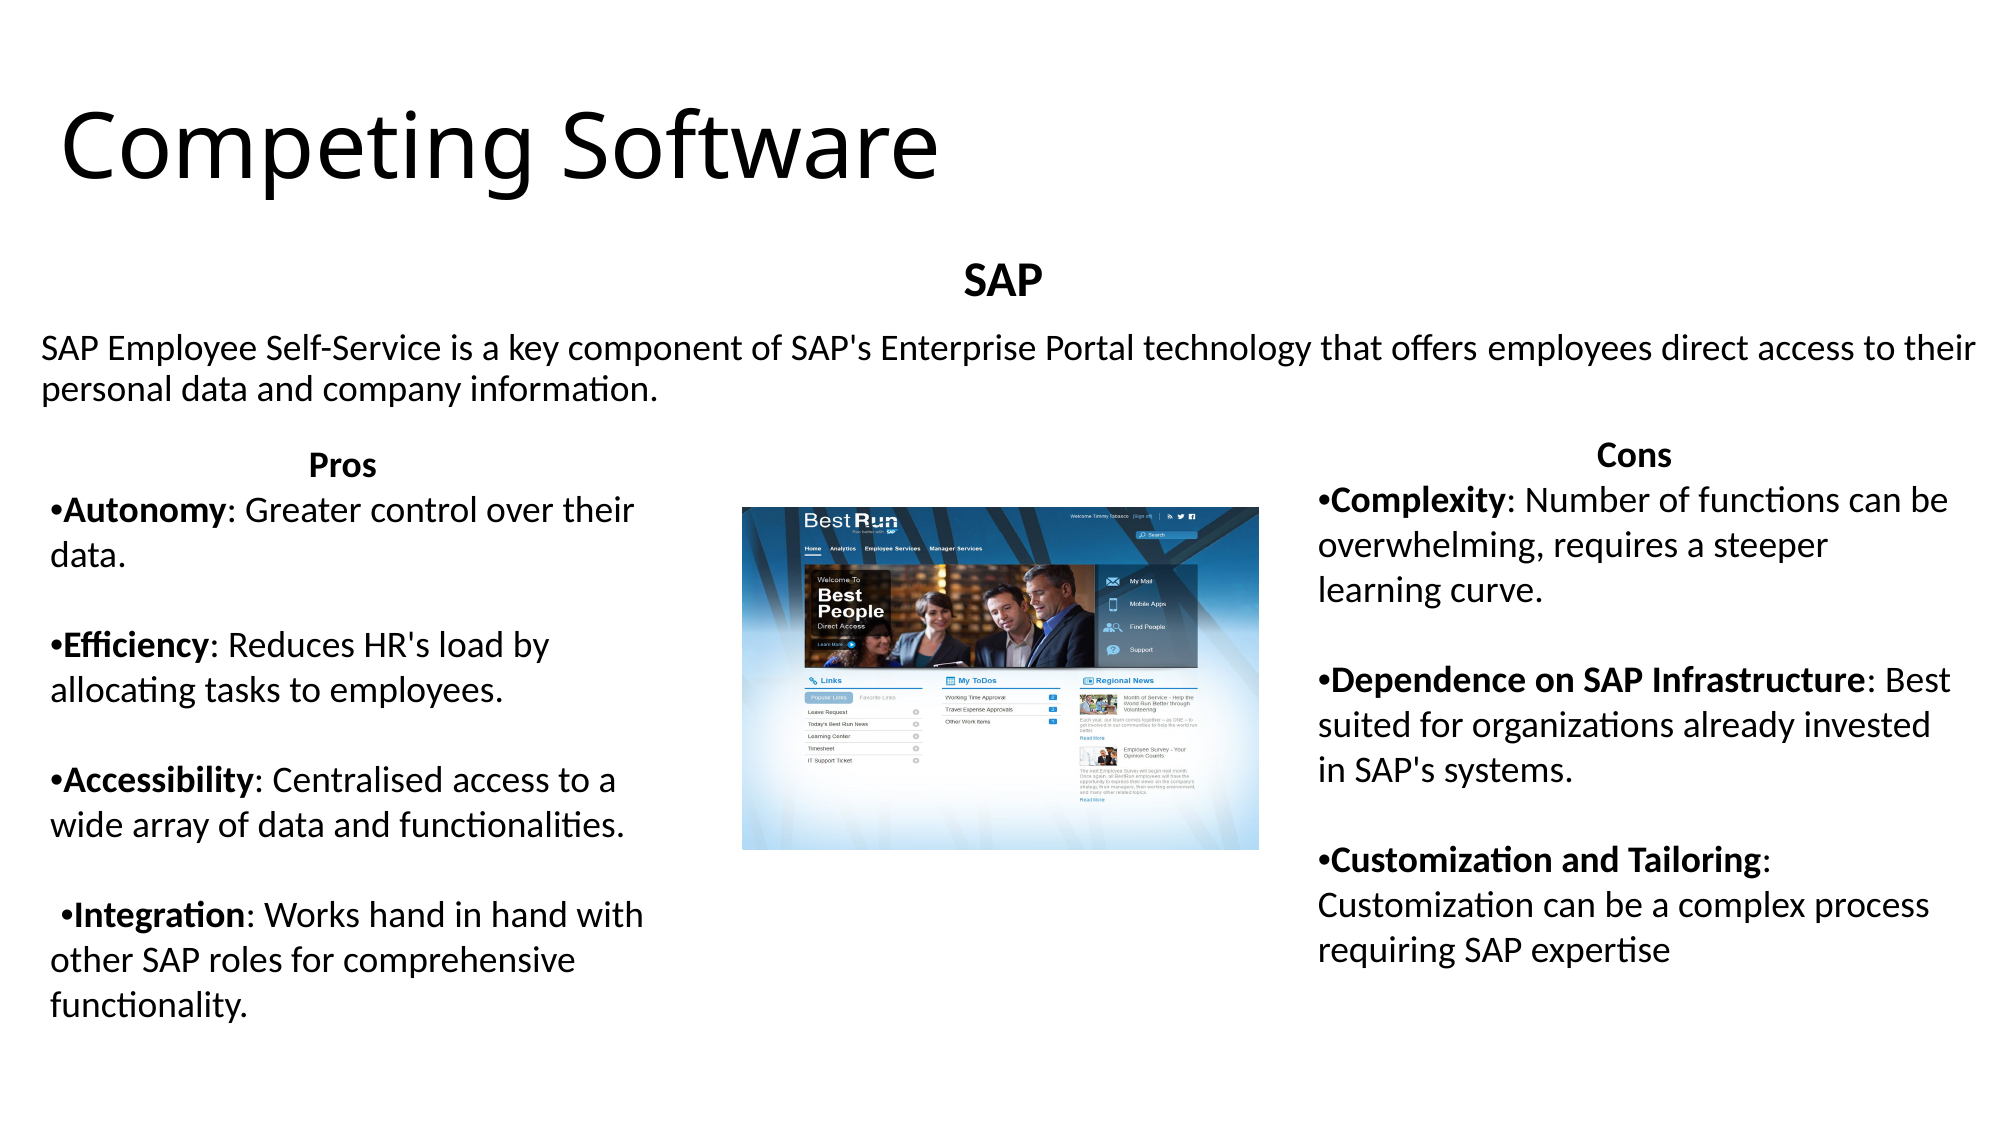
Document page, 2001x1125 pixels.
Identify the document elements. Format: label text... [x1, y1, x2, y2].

picture [742, 507, 1259, 850]
text_box Pros •Autonomy: Greater control over their data. •Efficiency: Reduces HR's load by allocating tasks to employees. •Accessibility: Centralised access to a wide array of data and functionalities. •Integration: Works hand in hand with other SAP roles for comprehensive functionality. [35, 432, 666, 1085]
text_box Cons •Complexity: Number of functions can be overwhelming, requires a steeper learning curve. •Dependence on SAP Infrastructure: Best suited for organizations already invested in SAP's systems. •Customization and Tailoring: Customization can be a complex process requiring SAP expertise [1302, 422, 1975, 984]
list SAP SAP Employee Self-Service is a key component of SAP's Enterprise Portal technology that offers employees direct access to their personal data and company information. [26, 245, 2000, 448]
title Competing Software [44, 40, 1770, 245]
